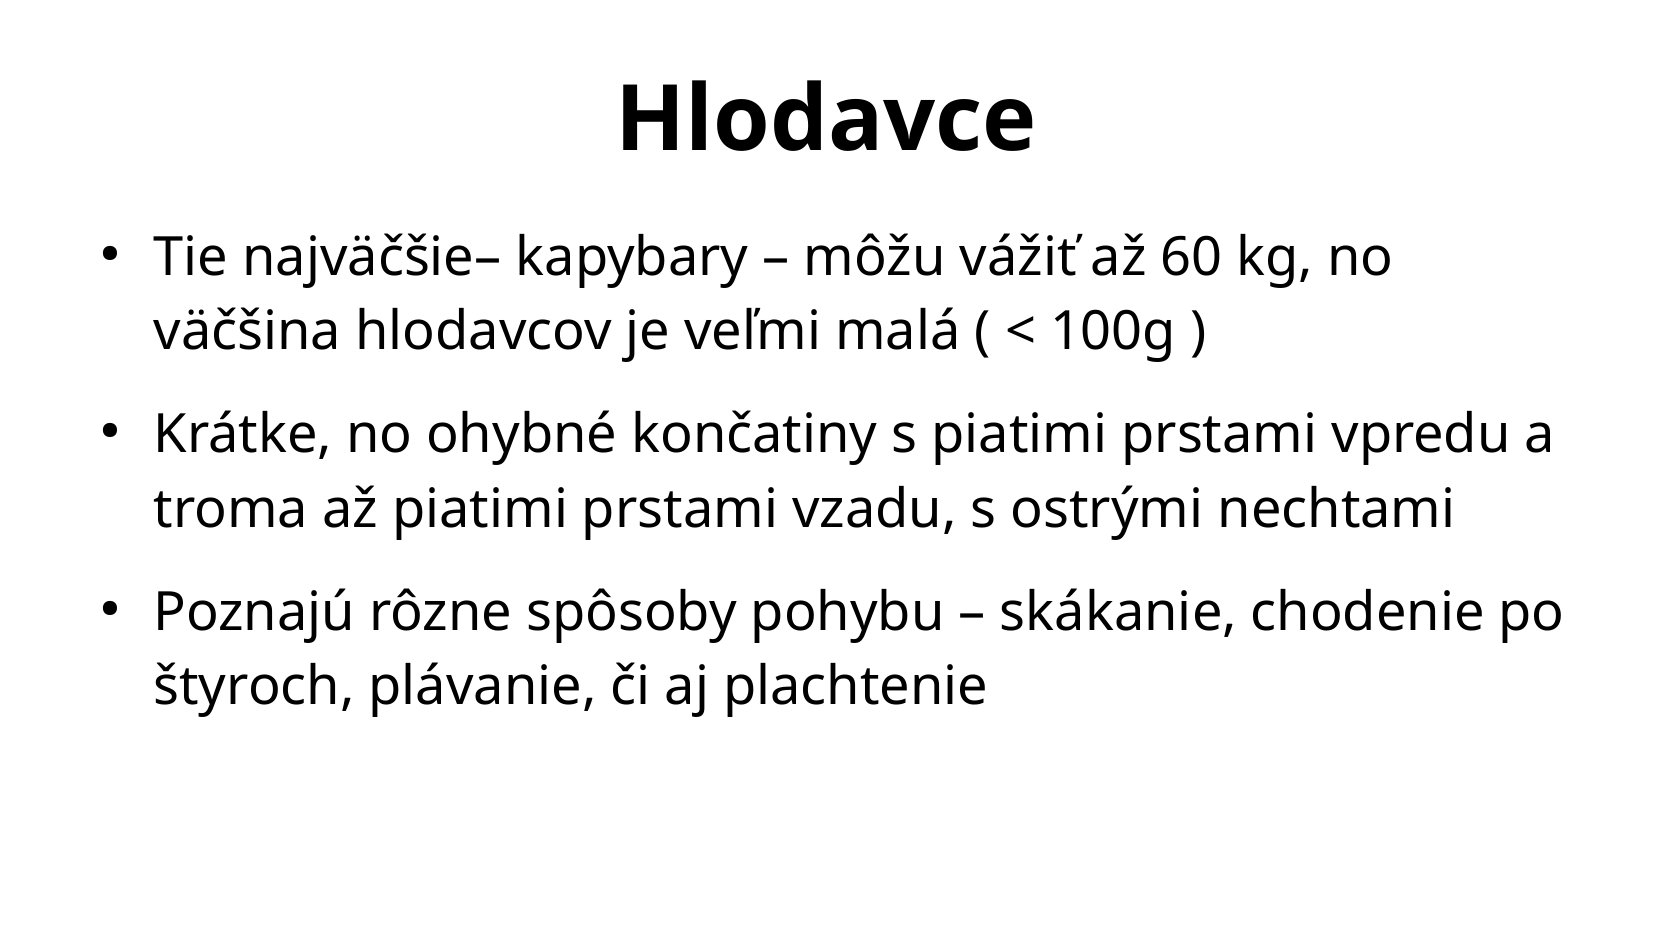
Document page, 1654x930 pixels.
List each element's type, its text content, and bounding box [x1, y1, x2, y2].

list Tie najväčšie– kapybary – môžu vážiť až 60 kg, no väčšina hlodavcov je veľmi malá ( < 100g ) Krátke, no ohybné končatiny s piatimi prstami vpredu a troma až piatimi prstami vzadu, s ostrými nechtami Poznajú rôzne spôsoby pohybu – skákanie, chodenie po štyroch, plávanie, či aj plachtenie [82, 217, 1571, 757]
title Hlodavce [82, 37, 1571, 193]
